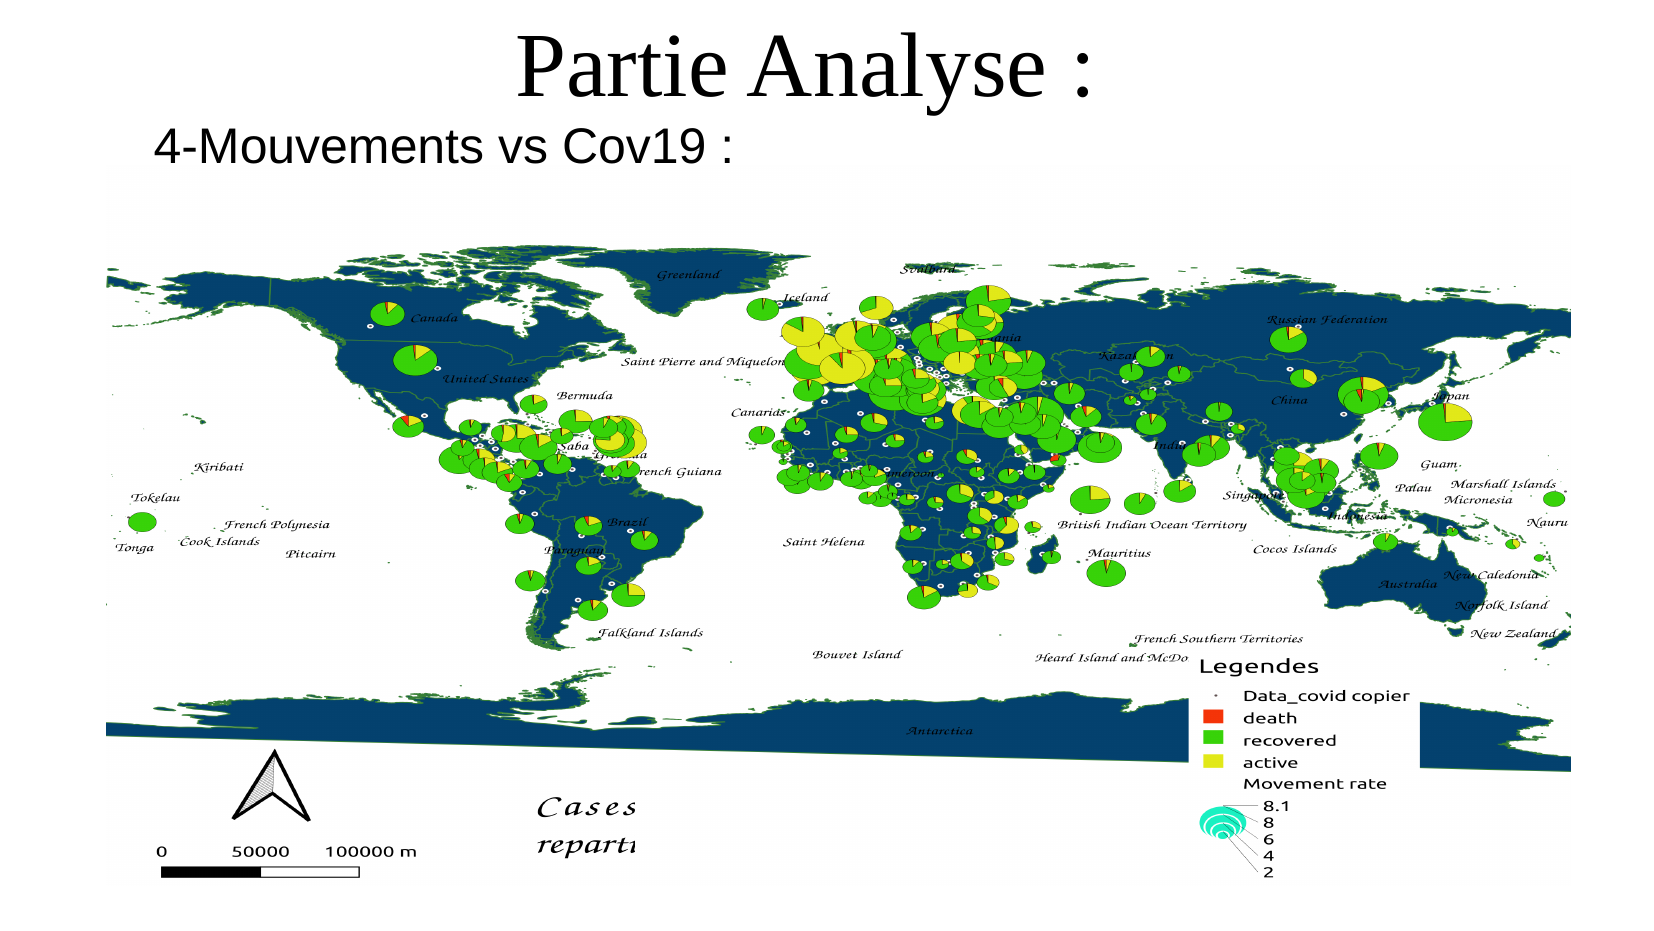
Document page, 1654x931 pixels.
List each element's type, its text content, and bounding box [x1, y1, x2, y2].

title Partie Analyse : [23, 11, 1589, 119]
picture [106, 165, 1571, 886]
list 4-Mouvements vs Cov19 : [82, 118, 1571, 758]
